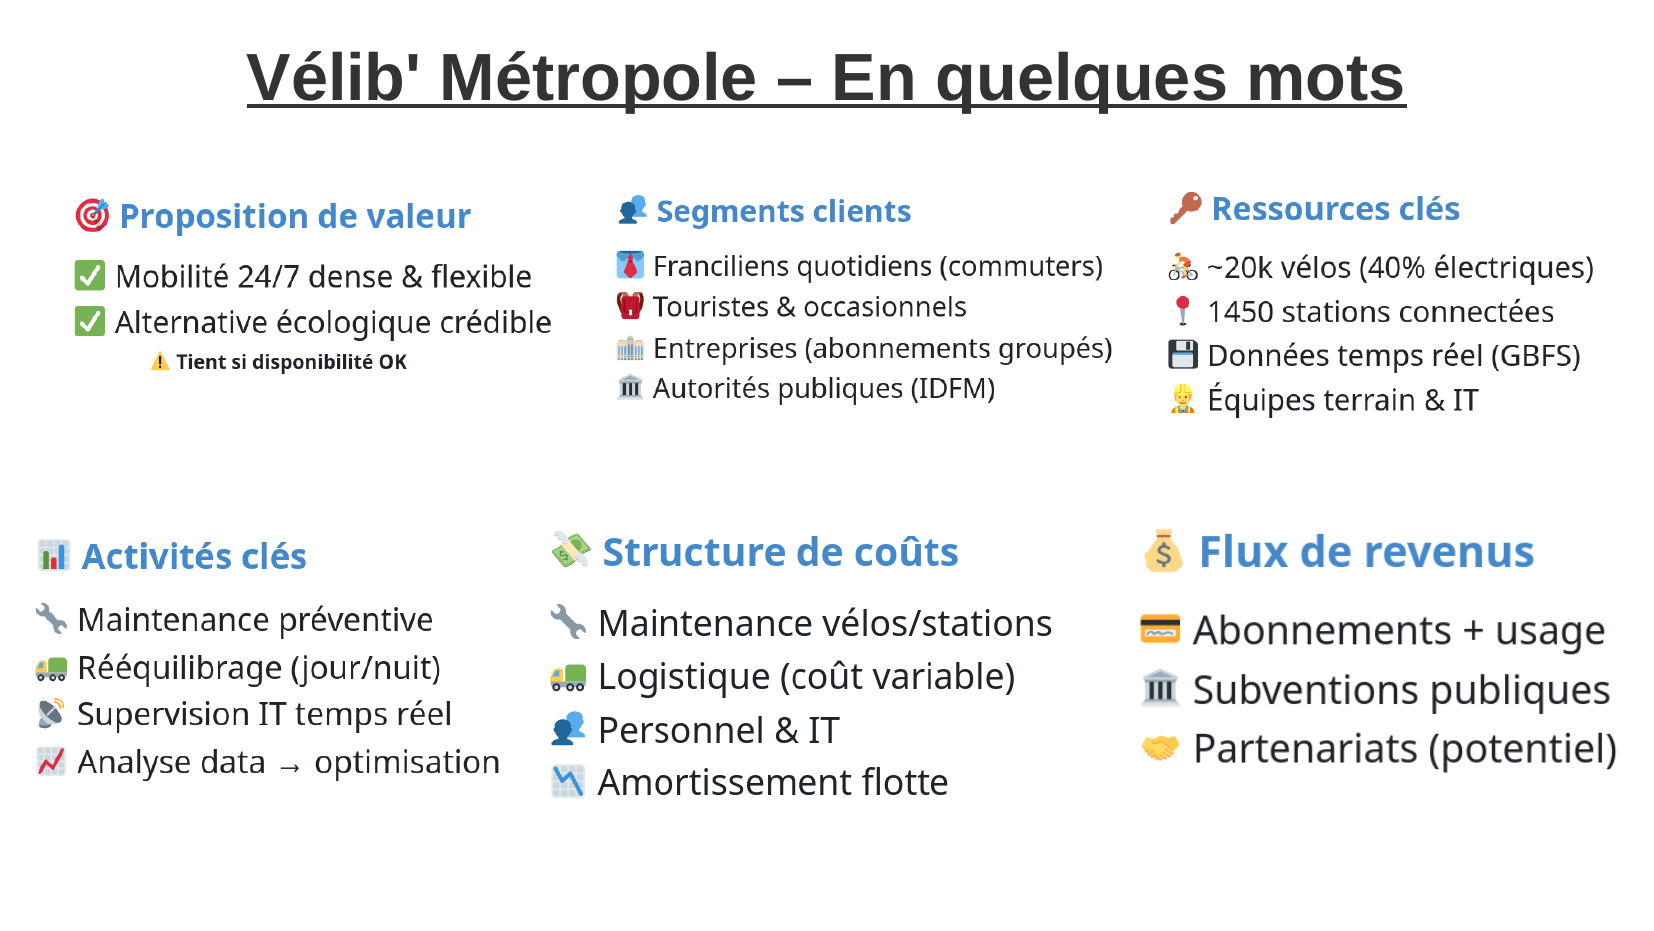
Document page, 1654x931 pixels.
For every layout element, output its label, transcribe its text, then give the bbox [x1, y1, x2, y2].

picture [1128, 187, 1651, 438]
picture [0, 517, 1066, 815]
picture [145, 349, 413, 376]
title Vélib' Métropole – En quelques mots [82, 37, 1571, 193]
picture [600, 187, 1121, 413]
picture [1125, 524, 1634, 789]
picture [64, 192, 563, 343]
